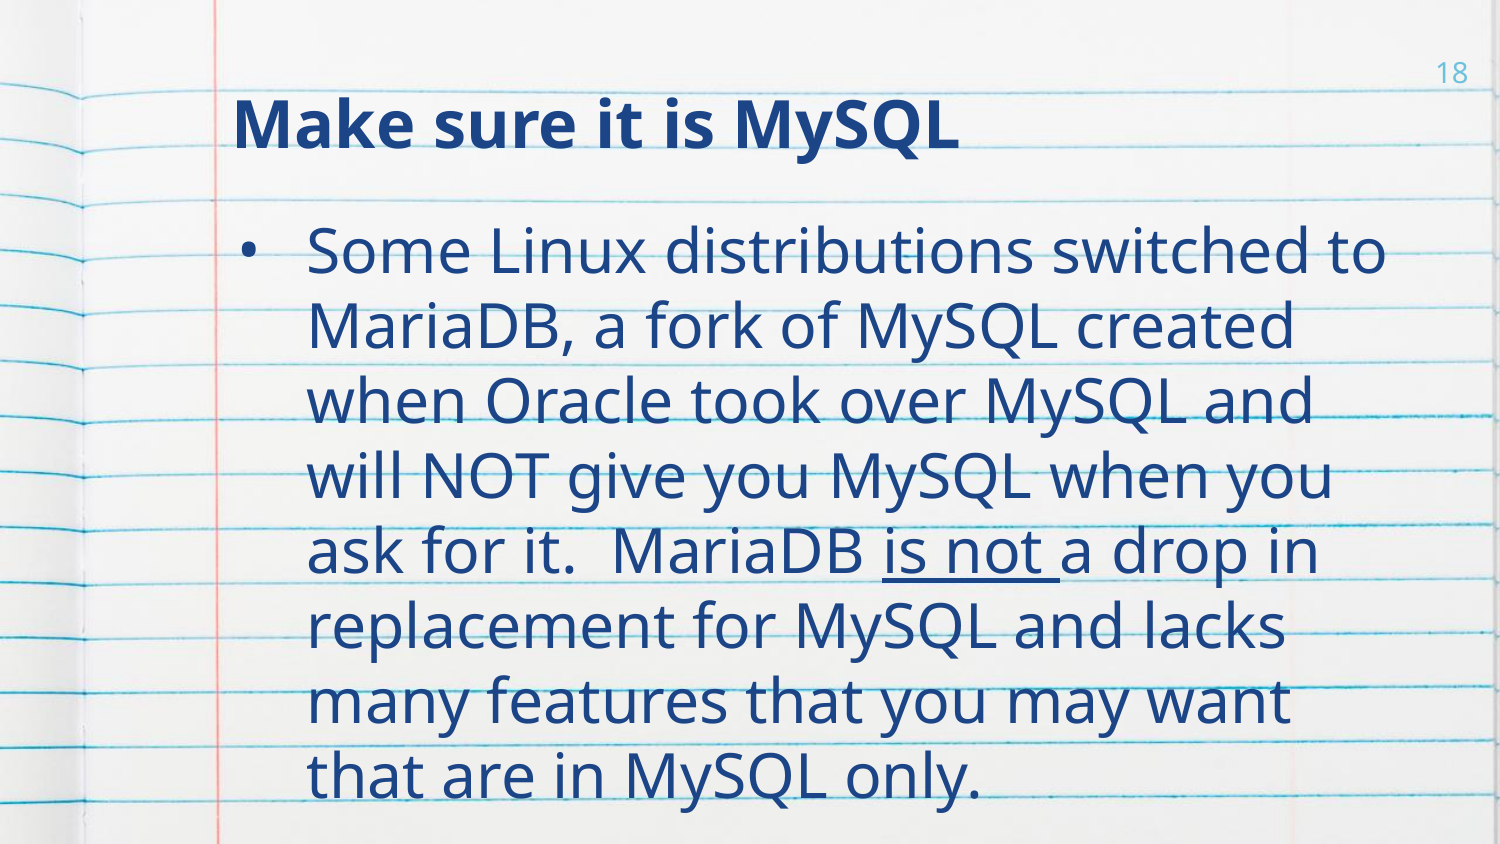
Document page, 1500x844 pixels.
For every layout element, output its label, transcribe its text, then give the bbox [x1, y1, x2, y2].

picture [0, 0, 1500, 844]
title Make sure it is MySQL [231, 21, 1425, 162]
slide_number <number> [1378, 41, 1469, 107]
list Some Linux distributions switched to MariaDB, a fork of MySQL created when Oracle took over MySQL and will NOT give you MySQL when you ask for it. MariaDB is not a drop in replacement for MySQL and lacks many features that you may want that are in MySQL only. [231, 211, 1425, 748]
